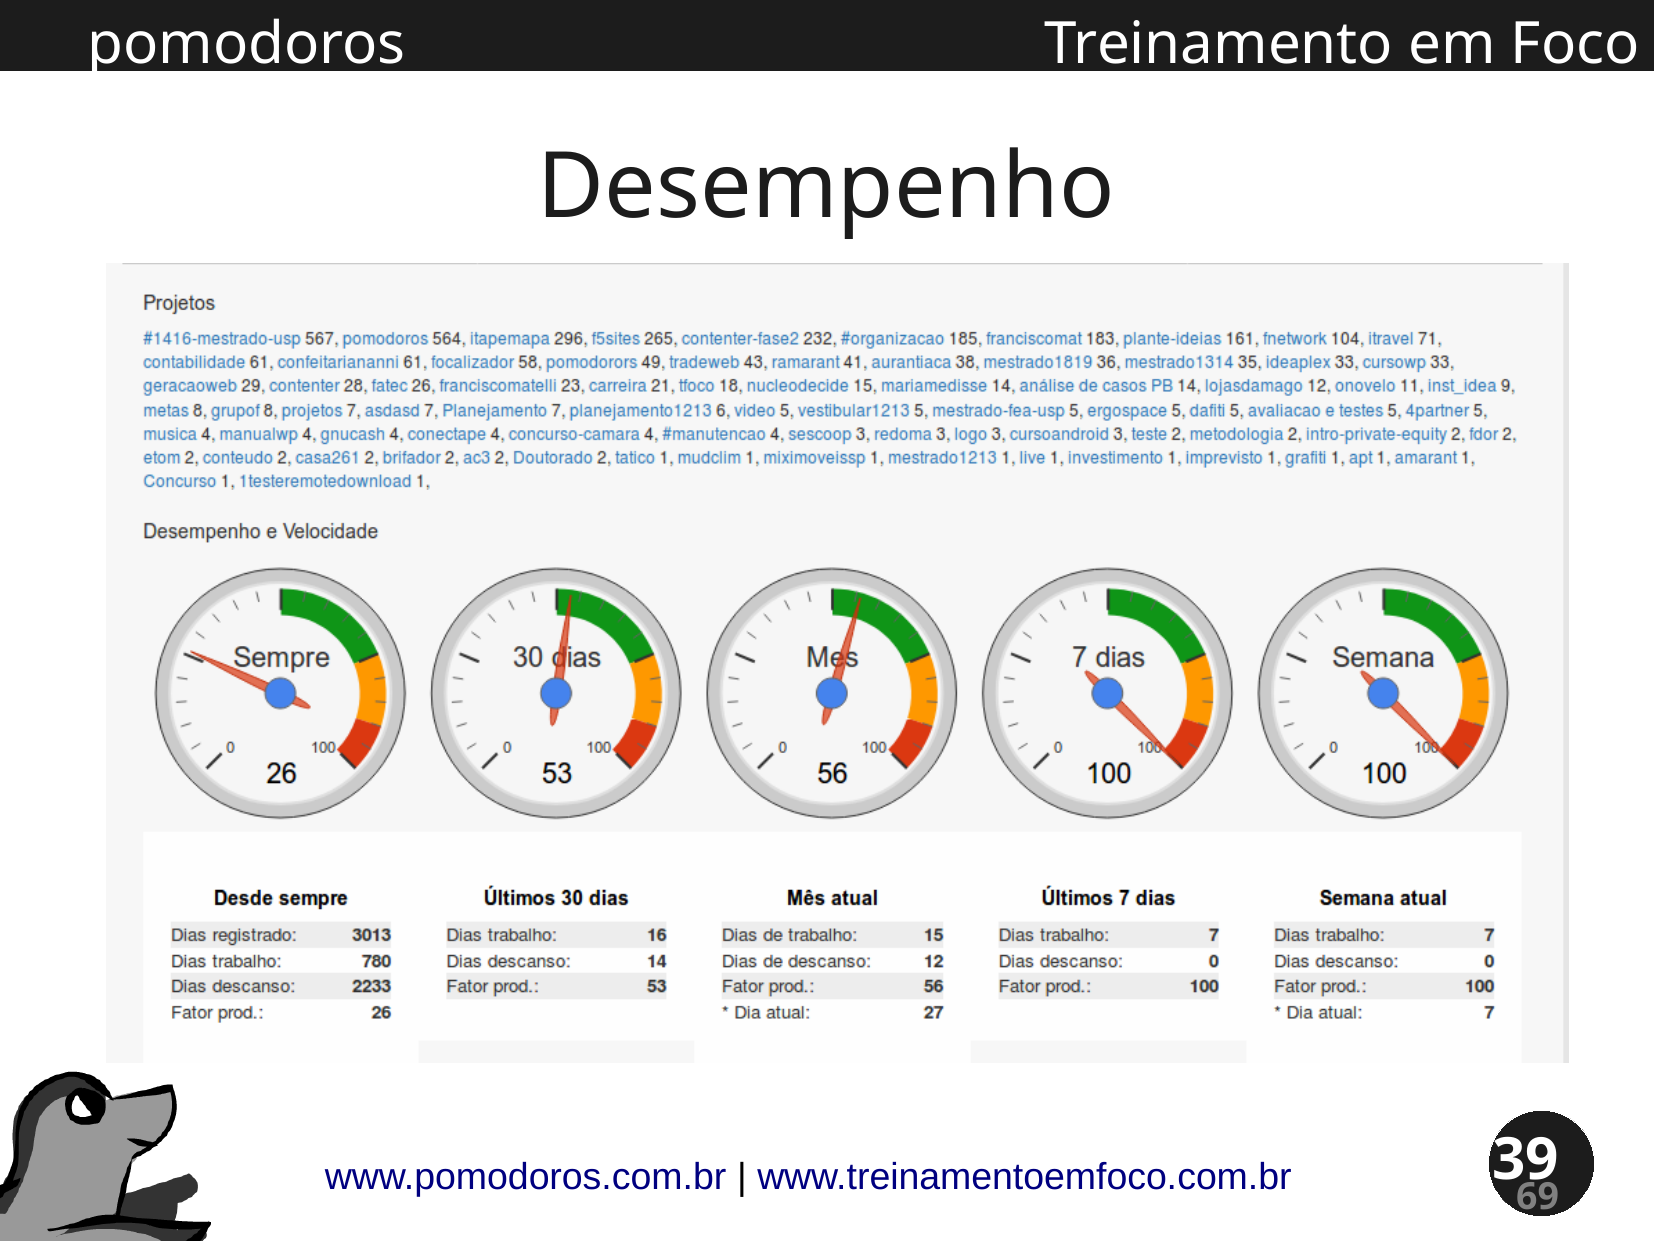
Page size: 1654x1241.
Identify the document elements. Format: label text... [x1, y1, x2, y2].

title Desempenho [82, 78, 1571, 287]
picture [0, 263, 1569, 1241]
